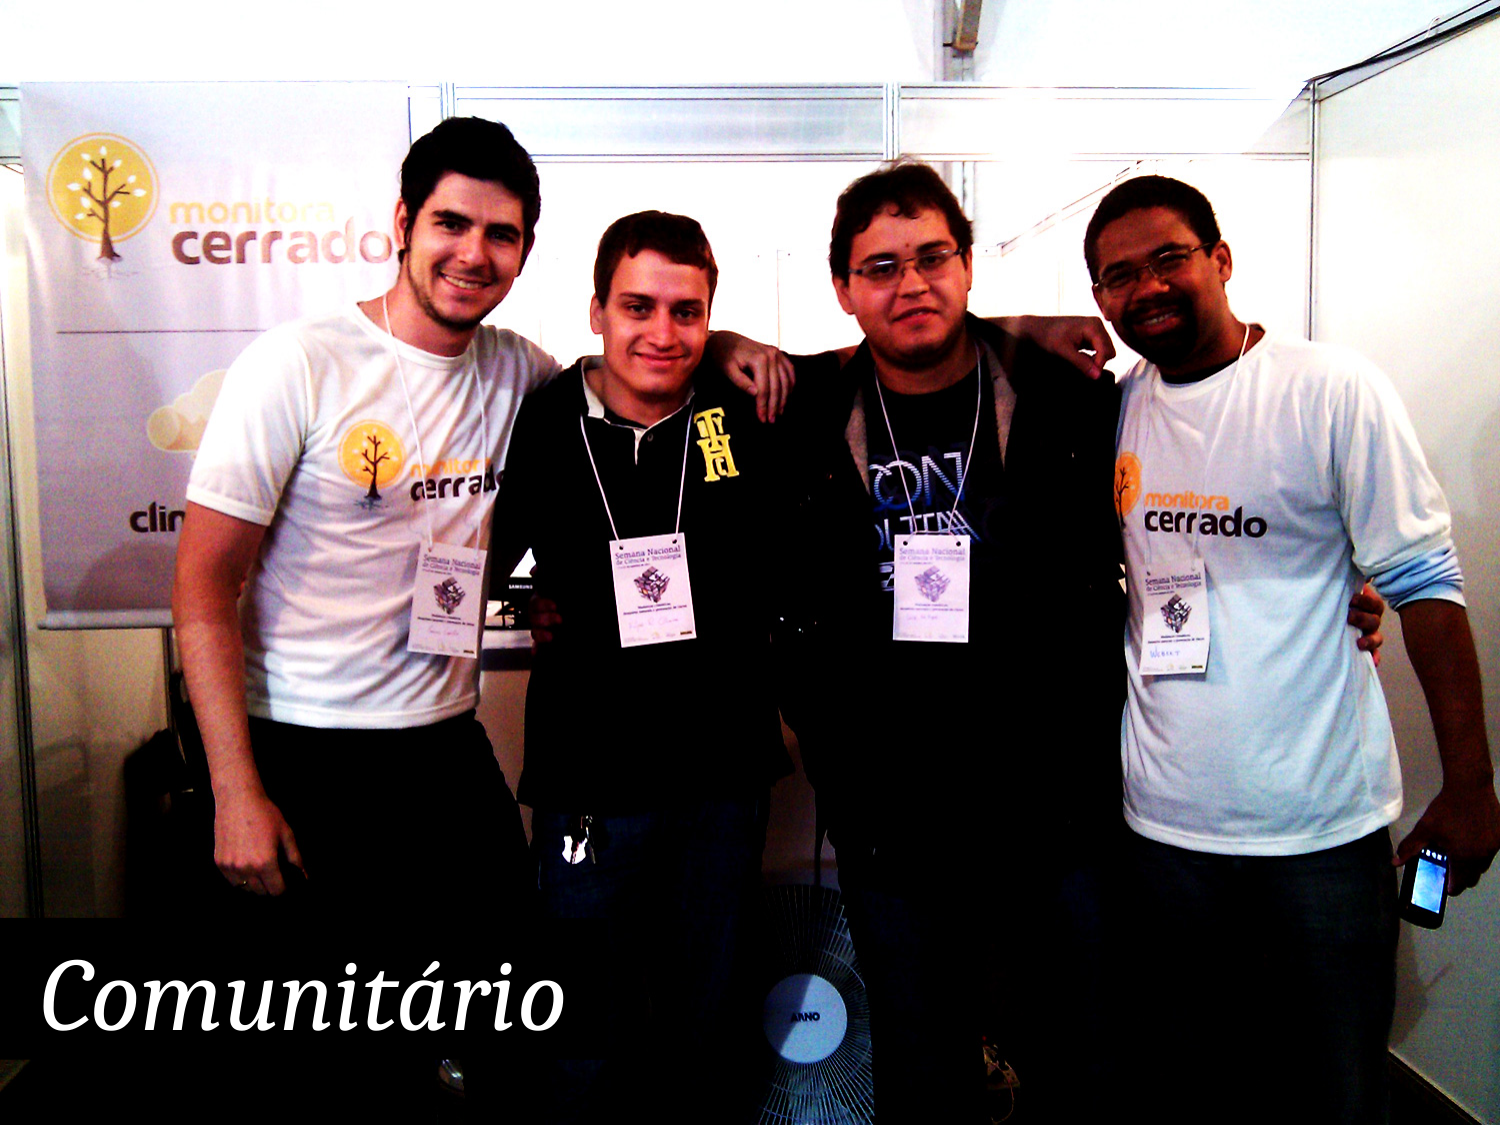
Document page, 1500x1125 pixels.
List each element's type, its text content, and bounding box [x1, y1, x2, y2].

text_box Comunitário [0, 917, 609, 1060]
picture [0, 0, 1500, 1125]
